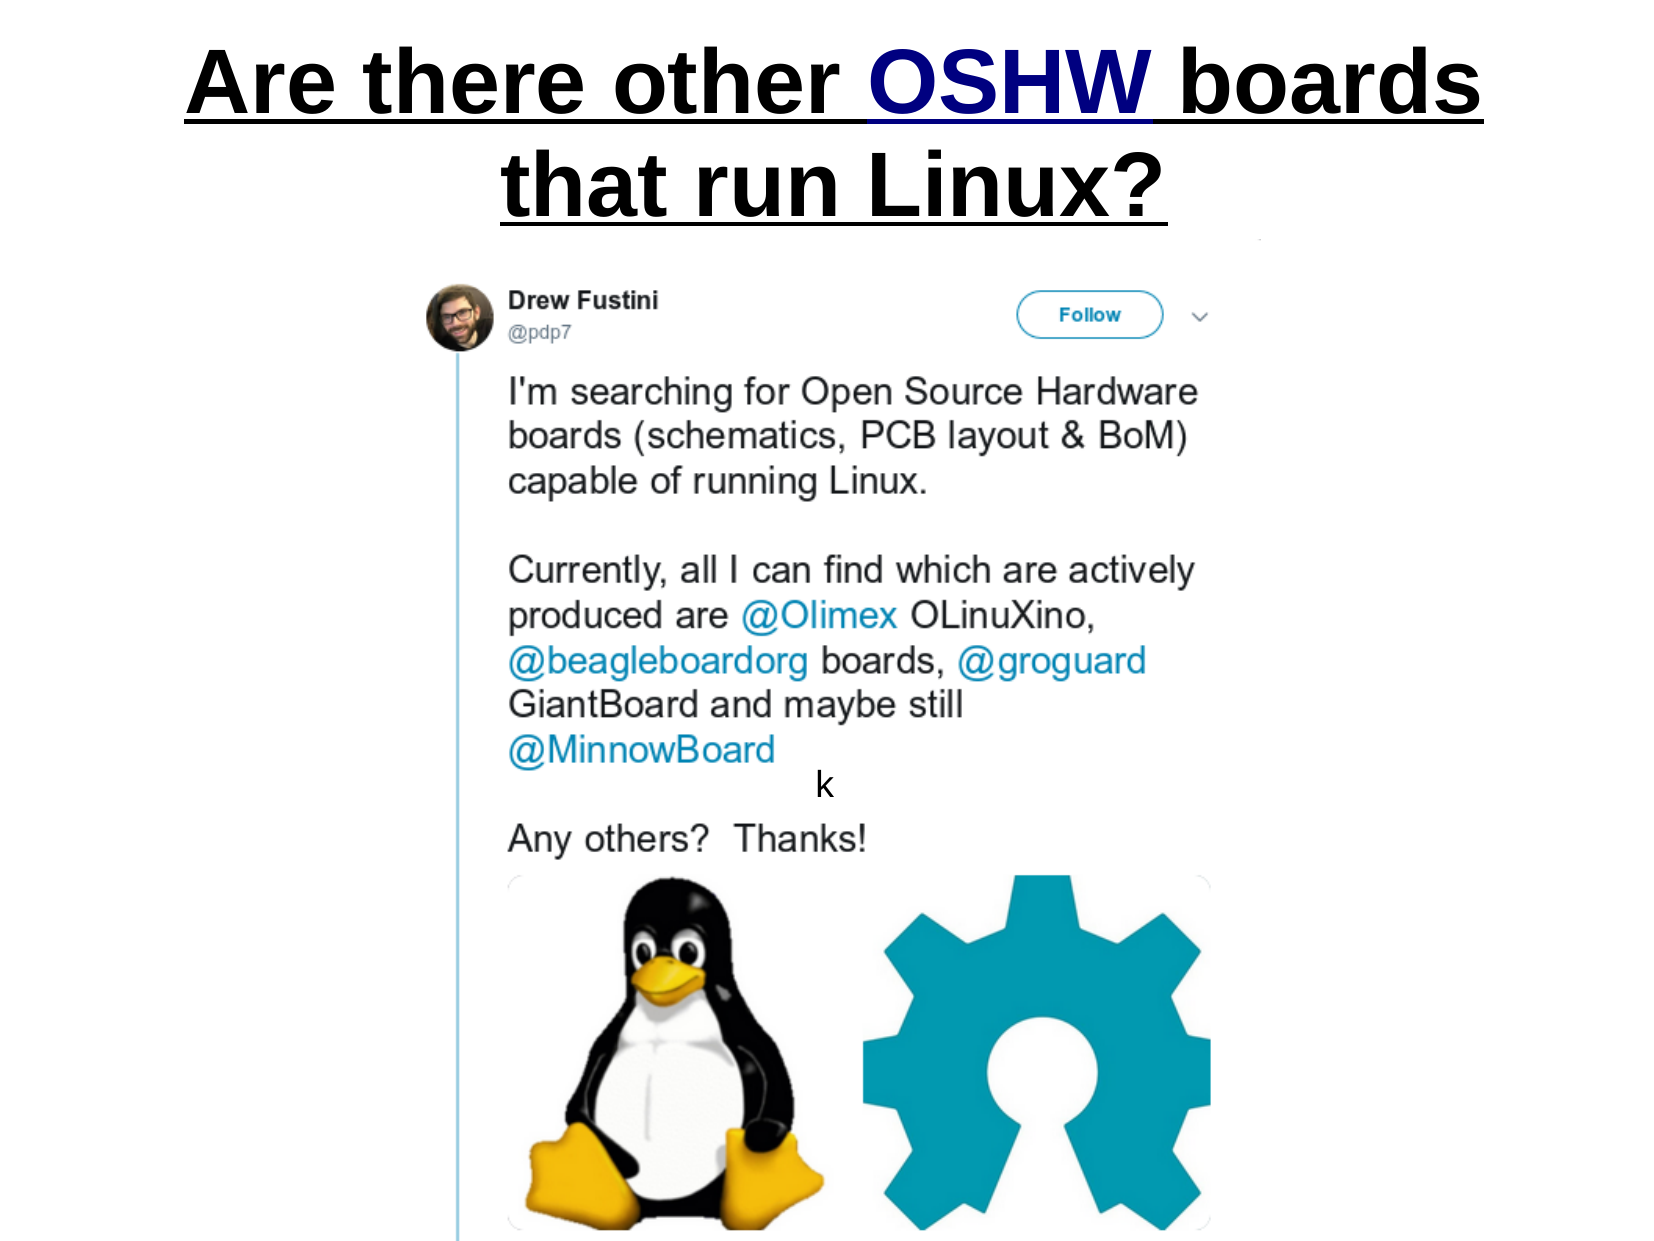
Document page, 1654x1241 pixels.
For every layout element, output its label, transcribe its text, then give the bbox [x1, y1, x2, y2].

picture [389, 239, 1261, 1241]
title Are there other OSHW boards that run Linux? [90, 0, 1579, 544]
